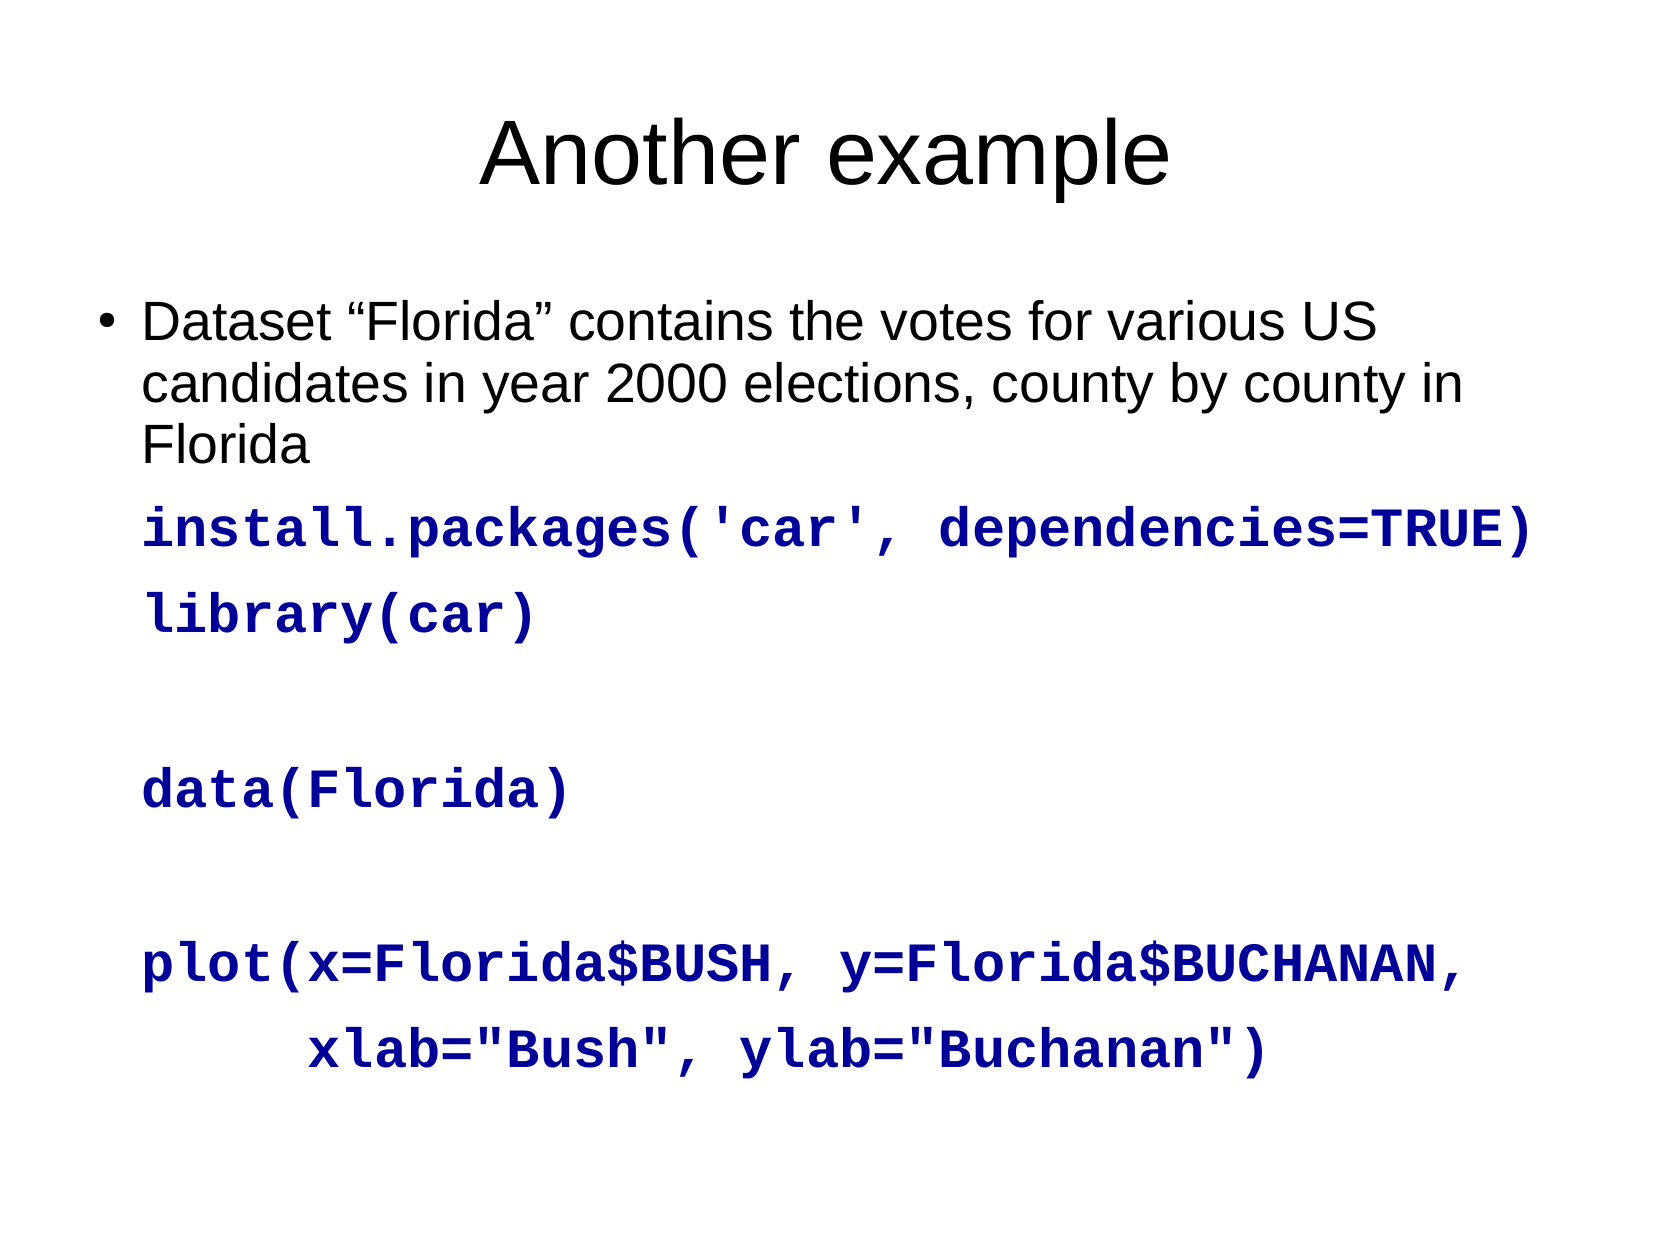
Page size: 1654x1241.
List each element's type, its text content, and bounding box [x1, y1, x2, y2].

list Dataset “Florida” contains the votes for various US candidates in year 2000 elections, county by county in Florida install.packages('car', dependencies=TRUE) library(car) data(Florida) plot(x=Florida$BUSH, y=Florida$BUCHANAN, xlab="Bush", ylab="Buchanan") [82, 290, 1571, 1087]
title Another example [82, 49, 1571, 257]
